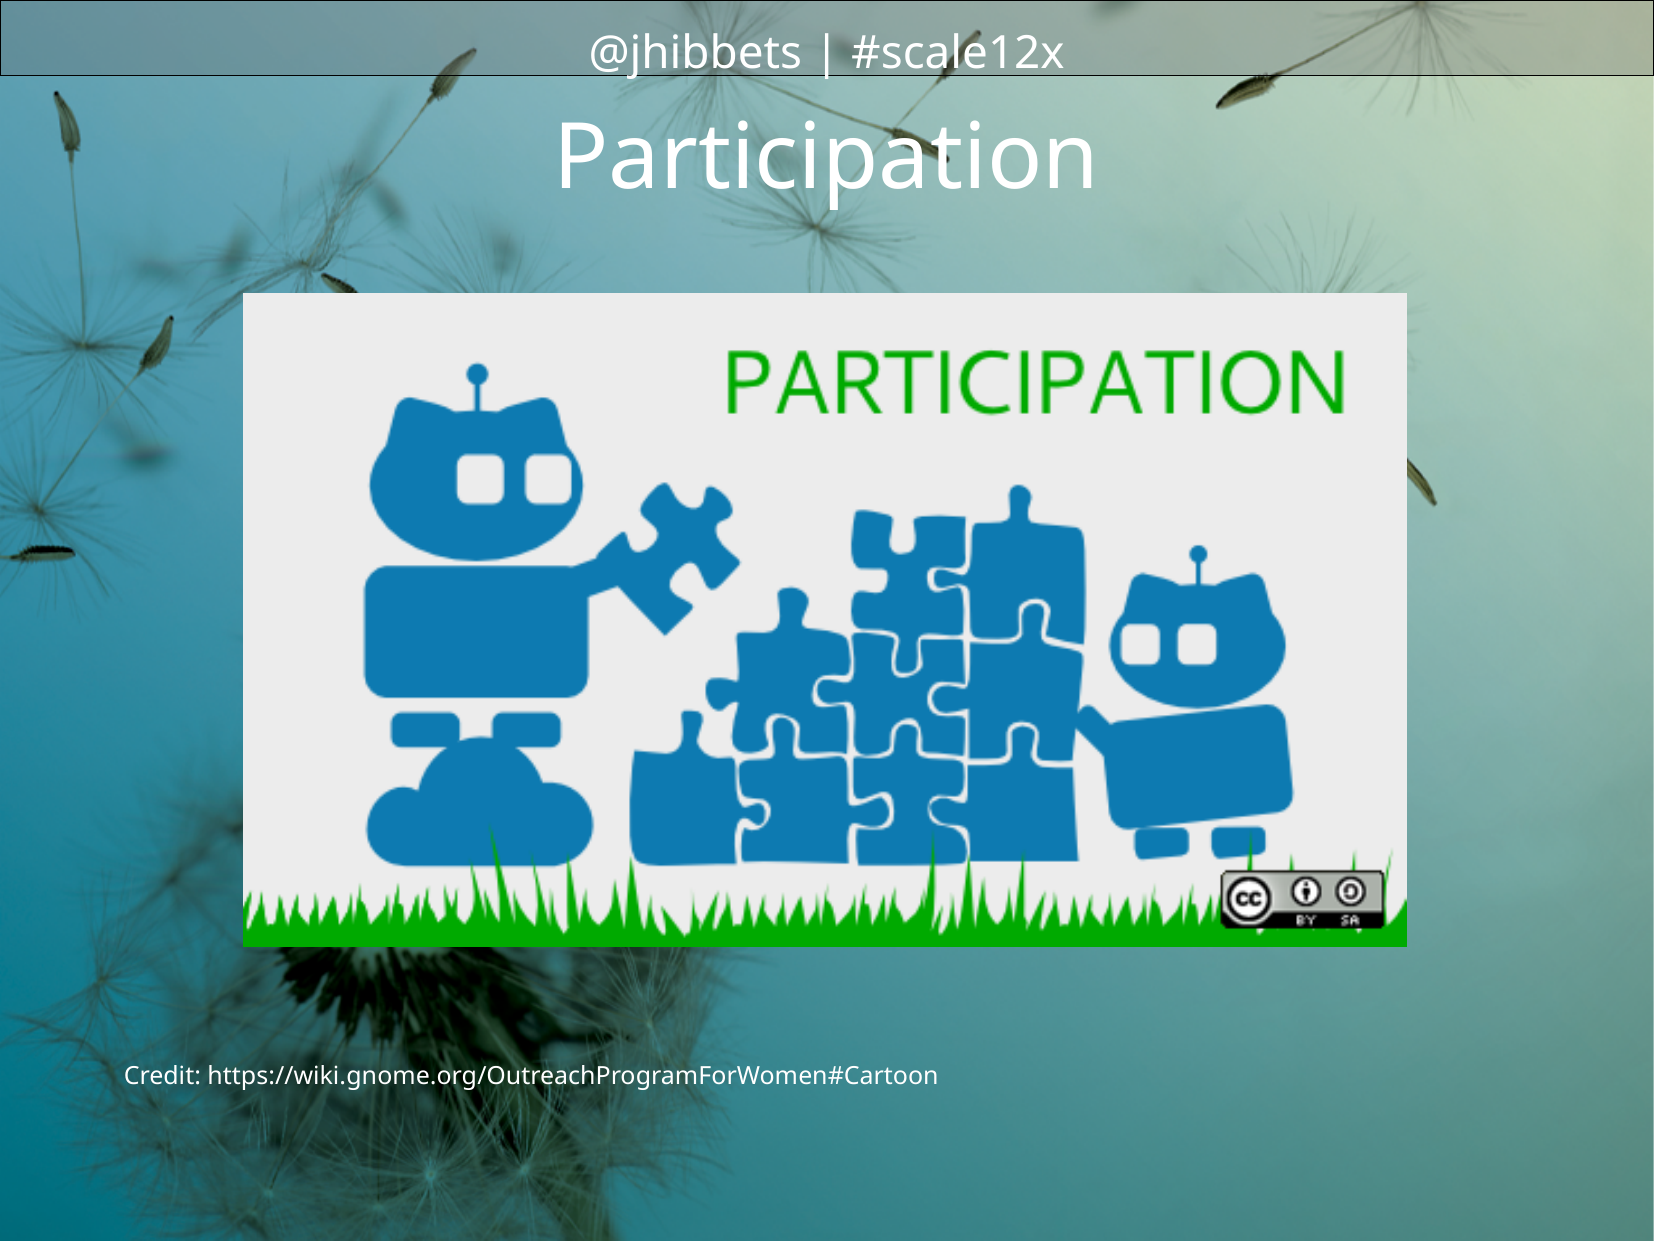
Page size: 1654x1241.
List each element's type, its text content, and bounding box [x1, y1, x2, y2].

title Participation [82, 49, 1571, 257]
text_box Credit: https://wiki.gnome.org/OutreachProgramForWomen#Cartoon [109, 1050, 965, 1094]
picture [0, 76, 1654, 1241]
